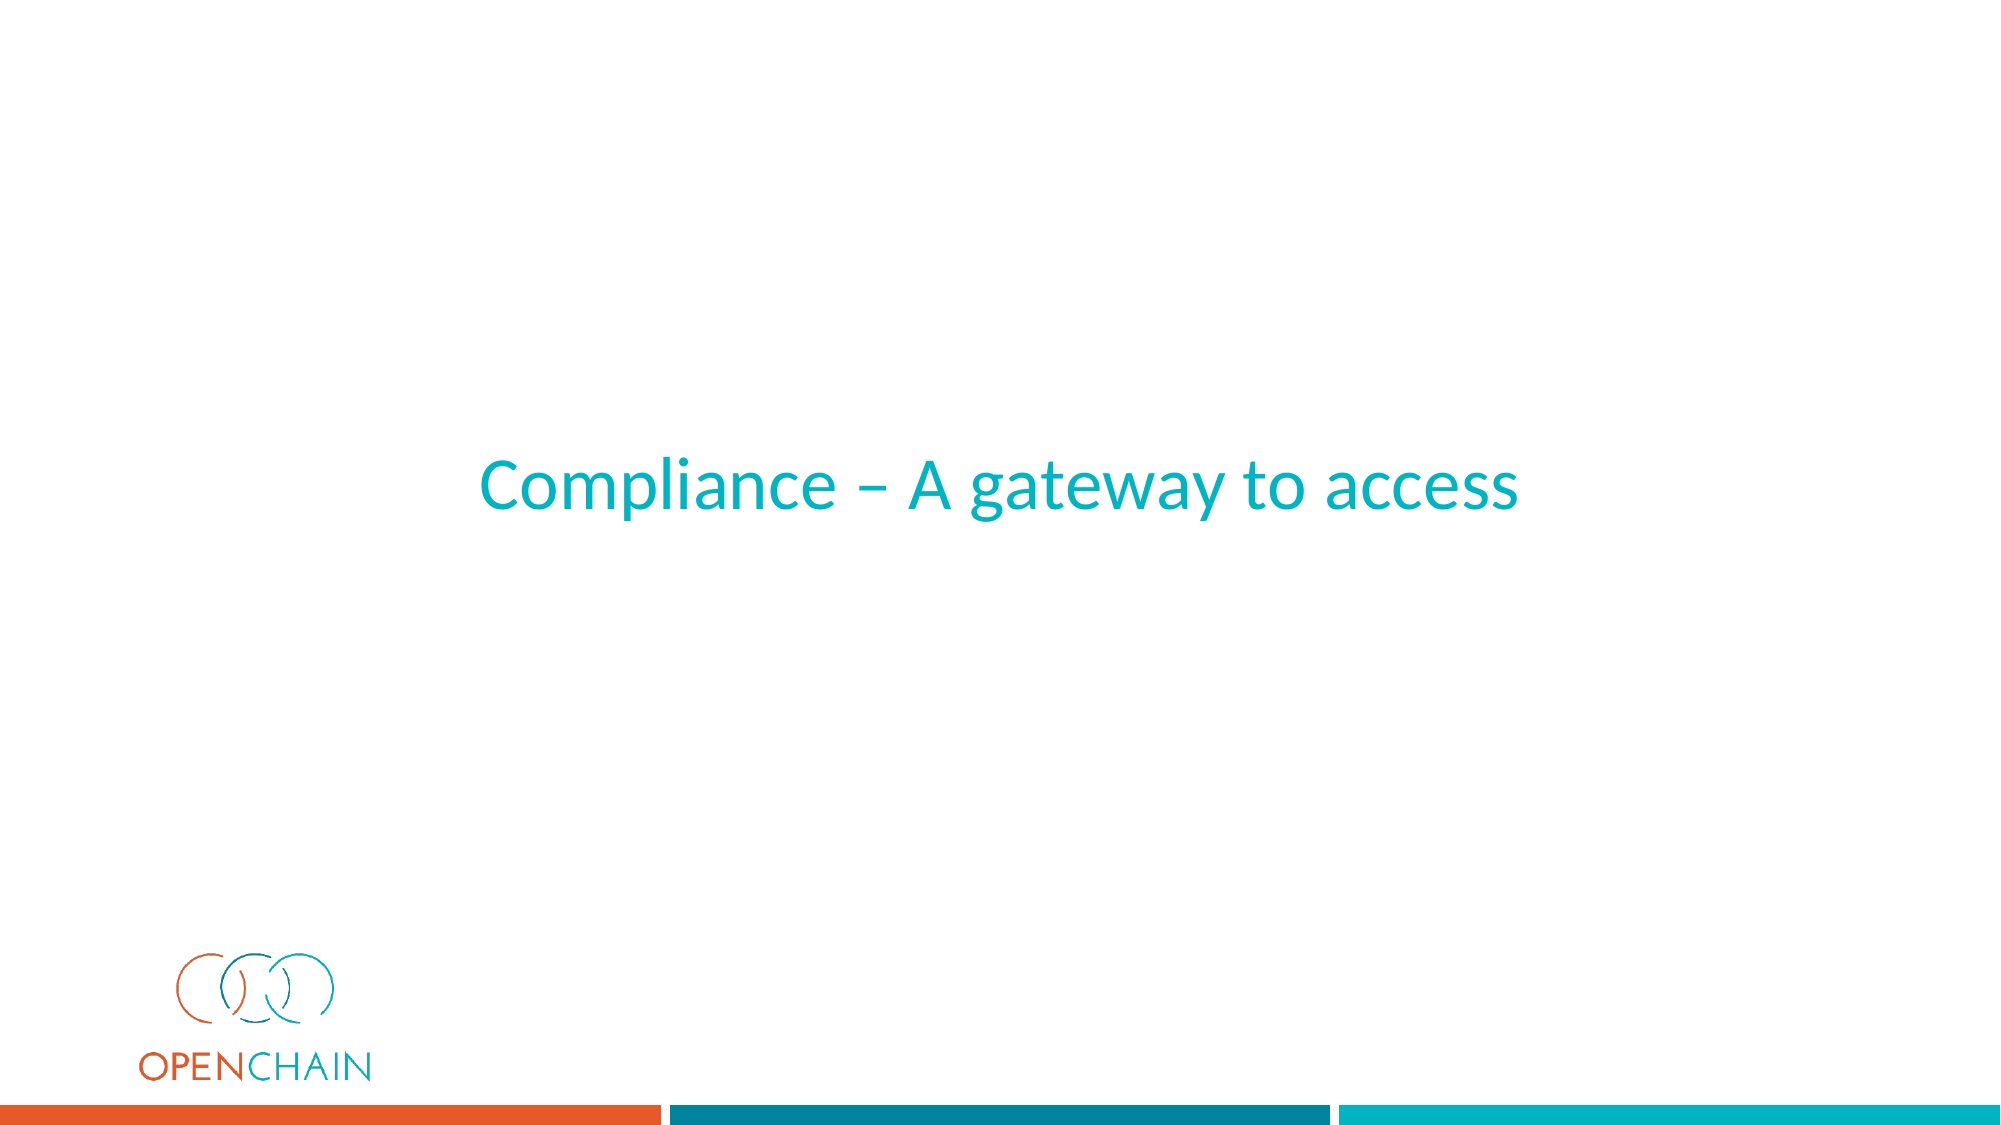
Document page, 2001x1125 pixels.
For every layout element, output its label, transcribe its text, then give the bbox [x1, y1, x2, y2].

title Compliance – A gateway to access [137, 376, 1863, 594]
